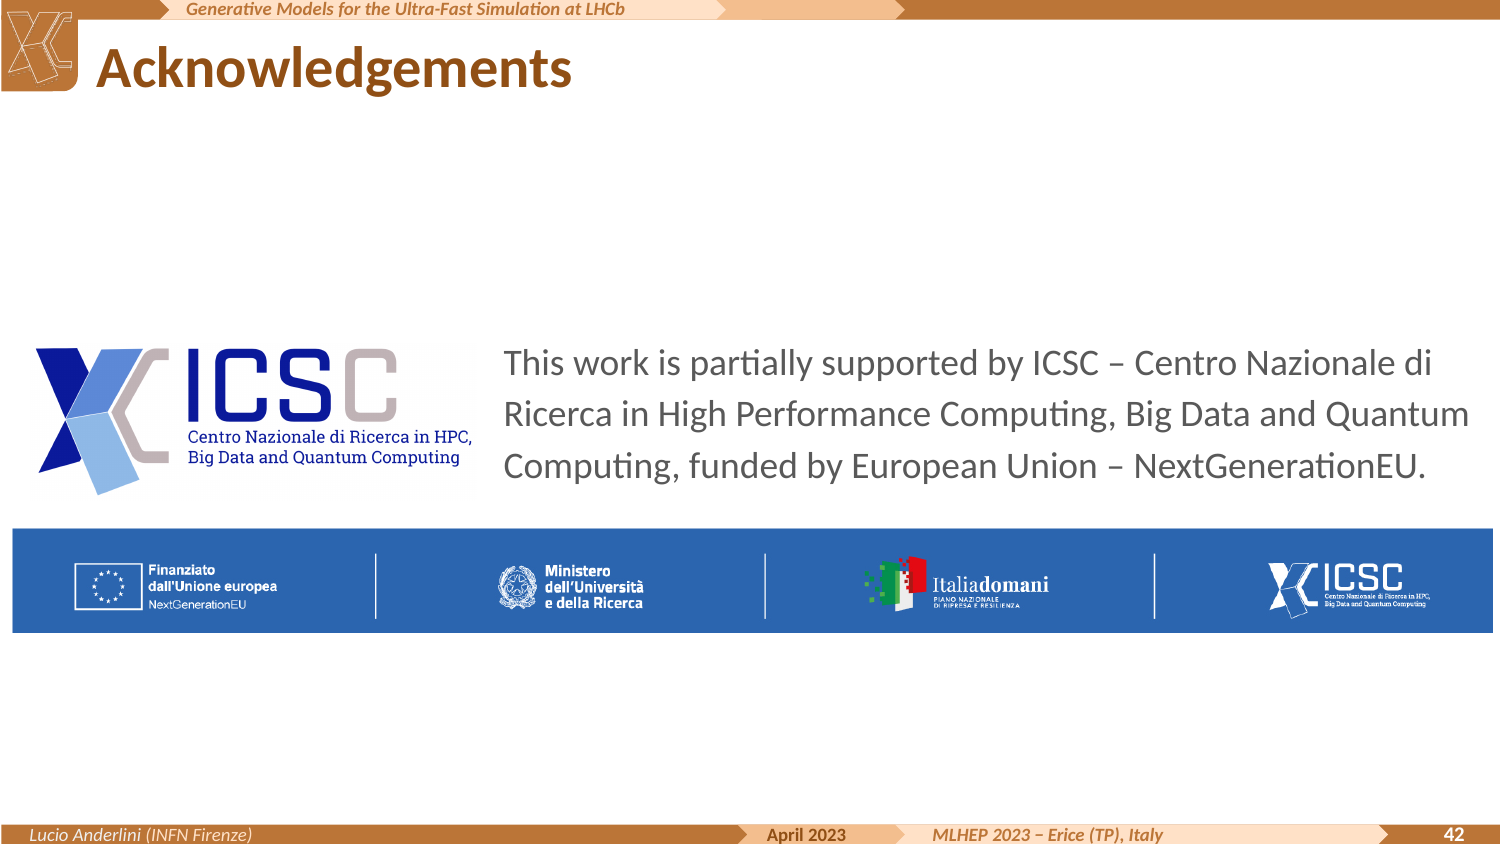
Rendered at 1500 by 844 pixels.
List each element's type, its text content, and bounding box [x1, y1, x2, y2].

slide_number <number> [1389, 801, 1480, 844]
list This work is partially supported by ICSC – Centro Nazionale di Ricerca in High Performance Computing, Big Data and Quantum Computing, funded by European Union – NextGenerationEU. [488, 315, 1493, 528]
picture [30, 343, 477, 501]
picture [12, 528, 1493, 633]
title Acknowledgements [81, 14, 1480, 109]
